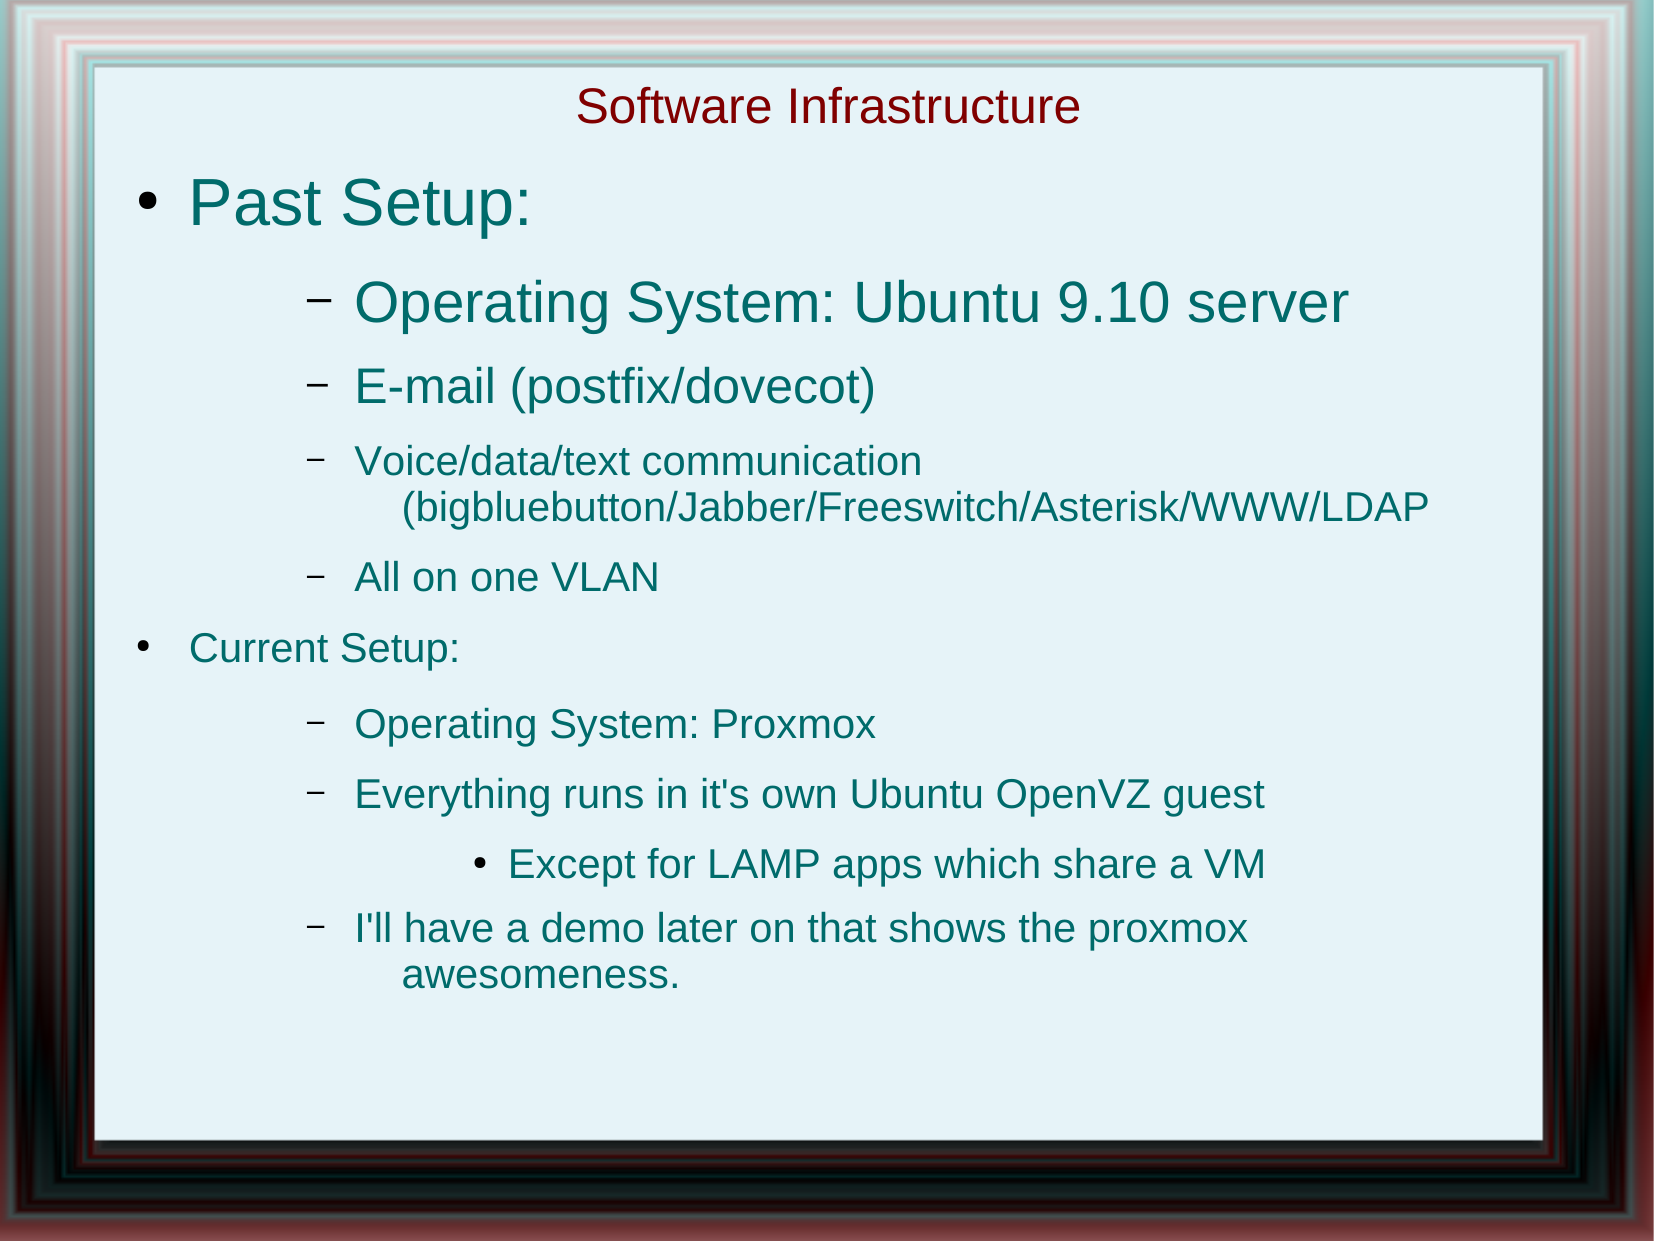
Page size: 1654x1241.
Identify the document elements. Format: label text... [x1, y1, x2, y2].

picture [0, 0, 1654, 1241]
title Software Infrastructure [120, 78, 1538, 134]
list Past Setup: Operating System: Ubuntu 9.10 server E-mail (postfix/dovecot) Voice/data/text communication (bigbluebutton/Jabber/Freeswitch/Asterisk/WWW/LDAP All on one VLAN Current Setup: Operating System: Proxmox Everything runs in it's own Ubuntu OpenVZ guest Except for LAMP apps which share a VM I'll have a demo later on that shows the proxmox awesomeness. [118, 165, 1506, 998]
